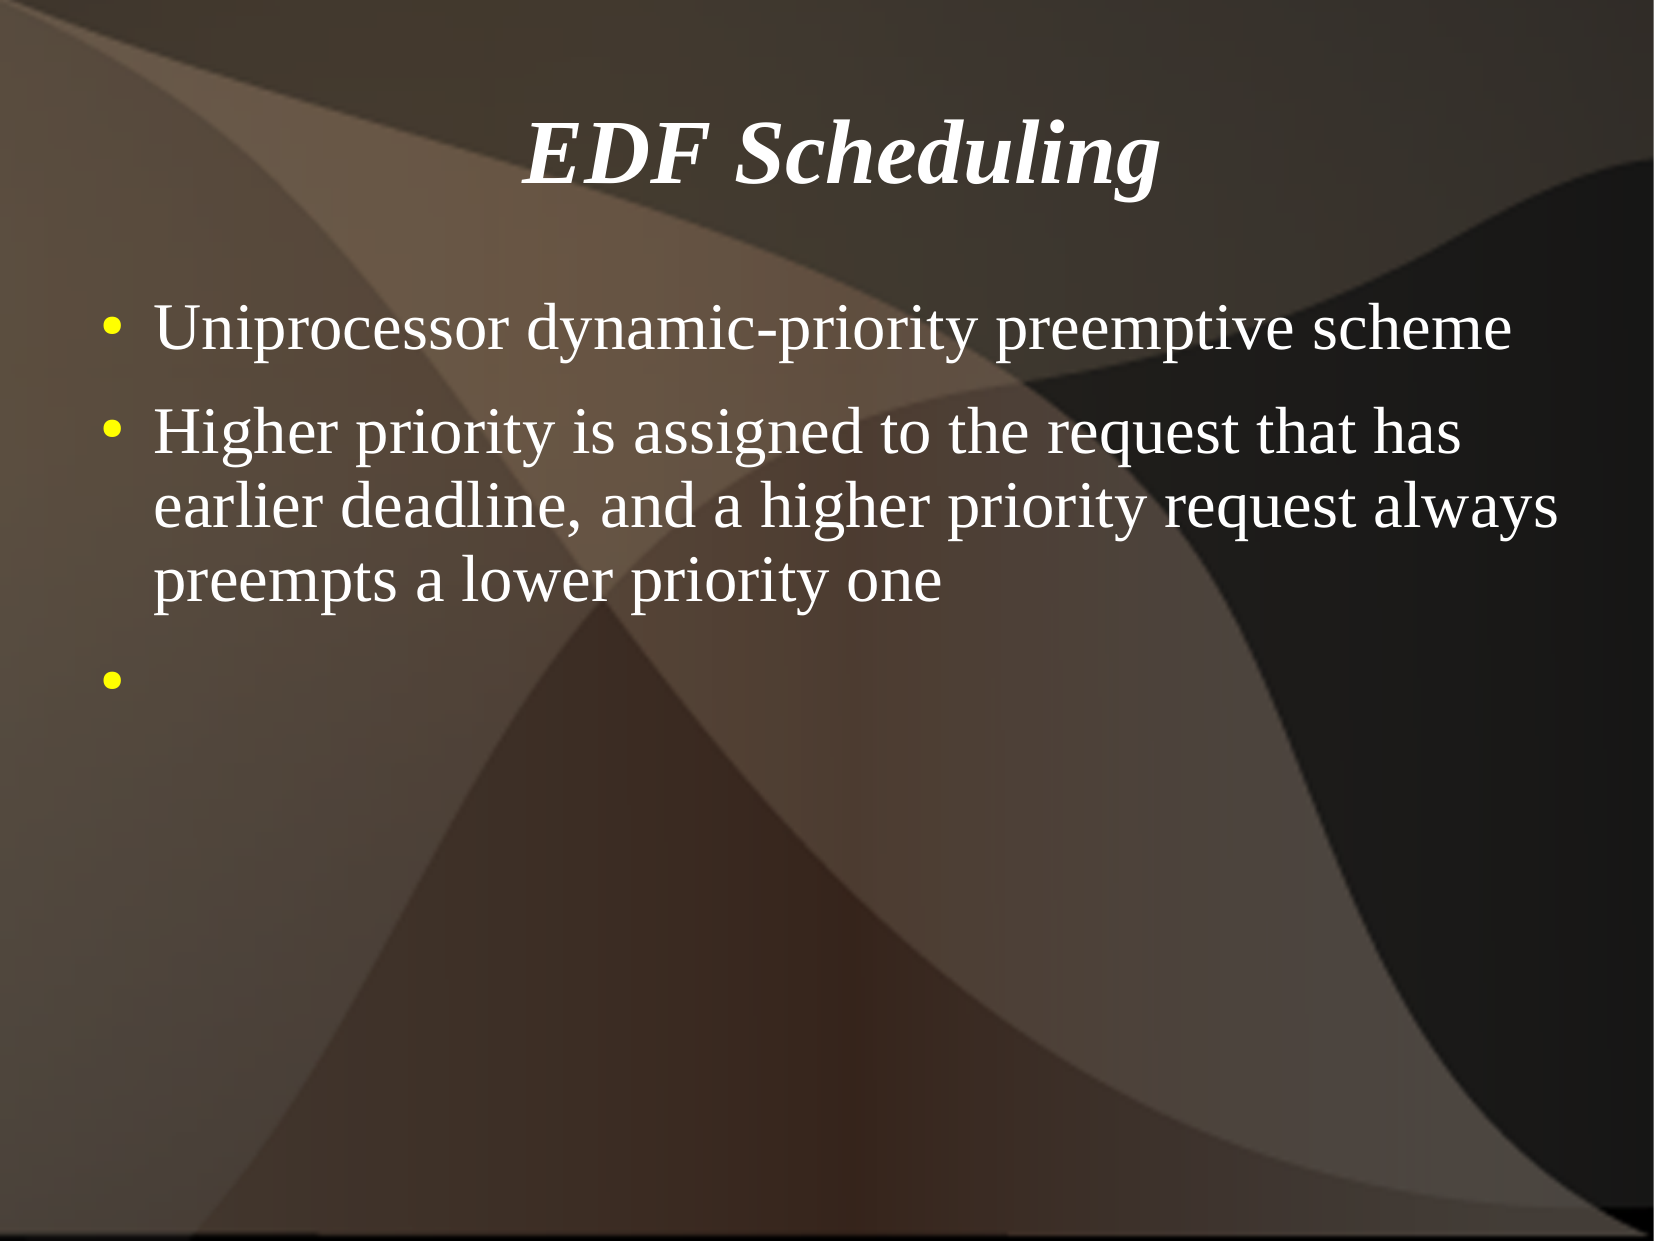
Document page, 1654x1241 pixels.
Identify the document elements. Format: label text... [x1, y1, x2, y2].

picture [0, 0, 1654, 1241]
list Uniprocessor dynamic-priority preemptive scheme Higher priority is assigned to the request that has earlier deadline, and a higher priority request always preempts a lower priority one [82, 290, 1571, 1094]
title EDF Scheduling [82, 56, 1571, 250]
